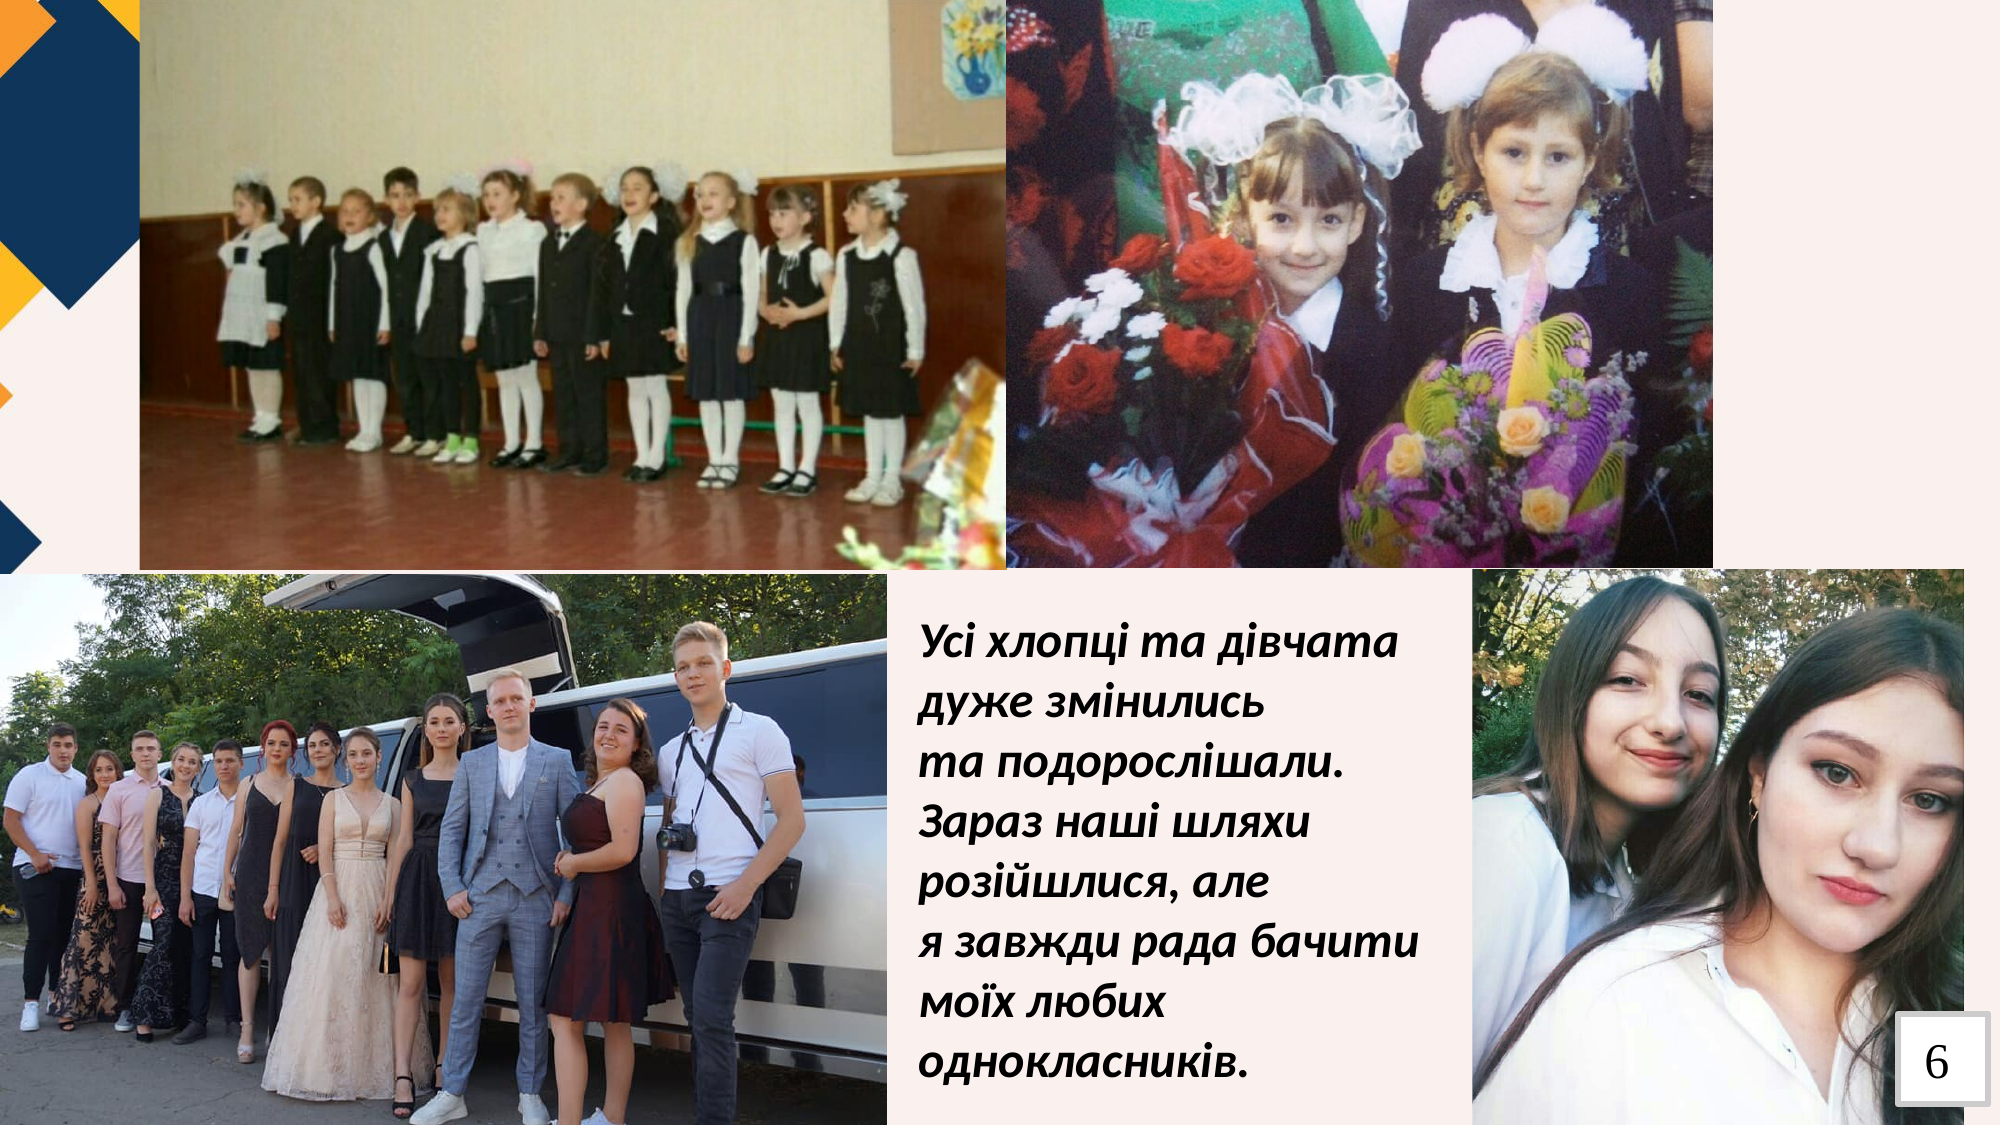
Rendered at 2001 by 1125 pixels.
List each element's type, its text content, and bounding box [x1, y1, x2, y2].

text_box 6 [1897, 1013, 1989, 1105]
text_box Усі хлопці та дівчата дуже змінились та подорослішали. Зараз наші шляхи розійшлися, але я завжди рада бачити моїх любих однокласників. [903, 599, 1490, 1095]
picture [0, 0, 2000, 1125]
